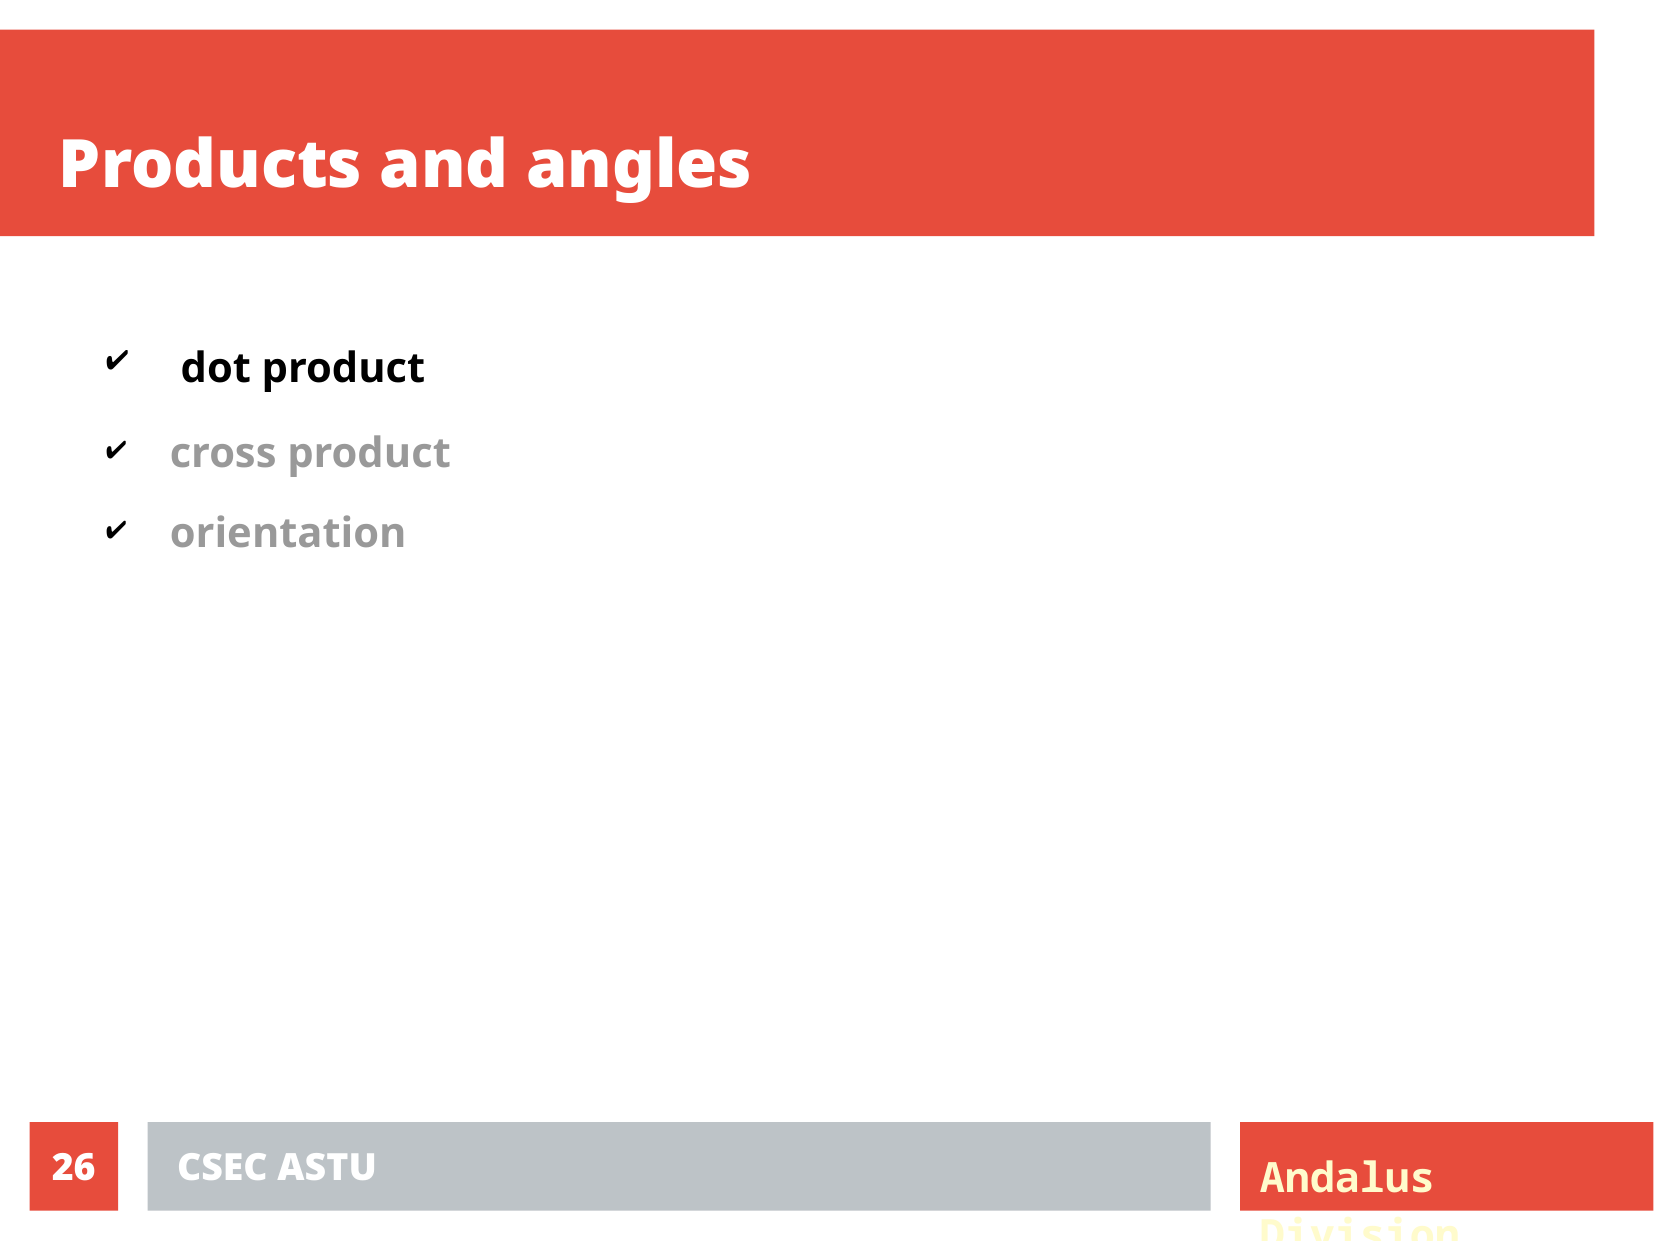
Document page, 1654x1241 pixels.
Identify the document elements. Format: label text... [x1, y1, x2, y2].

list dot product cross product orientation [59, 324, 1565, 1093]
text_box Andalus Division [1245, 1140, 1636, 1197]
title Products and angles [59, 59, 1595, 207]
